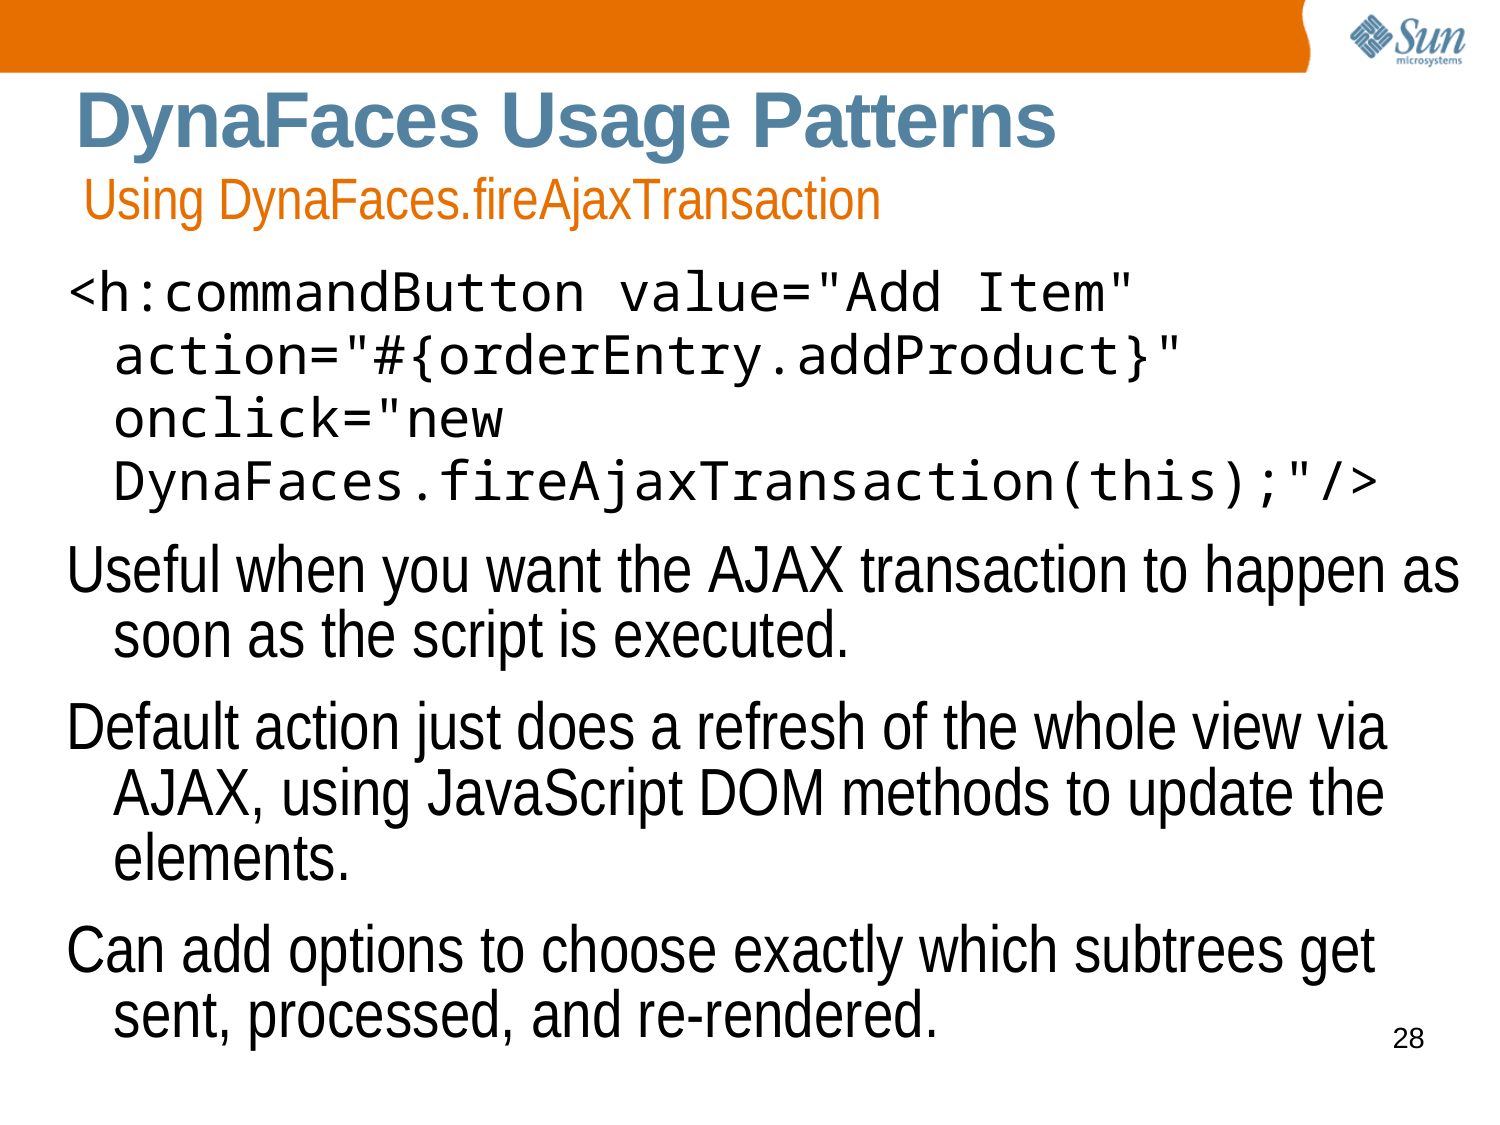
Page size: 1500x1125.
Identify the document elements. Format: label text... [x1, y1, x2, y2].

picture [0, 0, 1500, 75]
list <h:commandButton value="Add Item" action="#{orderEntry.addProduct}" onclick="new DynaFaces.fireAjaxTransaction(this);"/> Useful when you want the AJAX transaction to happen as soon as the script is executed. Default action just does a refresh of the whole view via AJAX, using JavaScript DOM methods to update the elements. Can add options to choose exactly which subtrees get sent, processed, and re-rendered. [46, 261, 1472, 1125]
title DynaFaces Usage Patterns [75, 83, 1437, 188]
text_box Using DynaFaces.fireAjaxTransaction [83, 174, 1351, 242]
